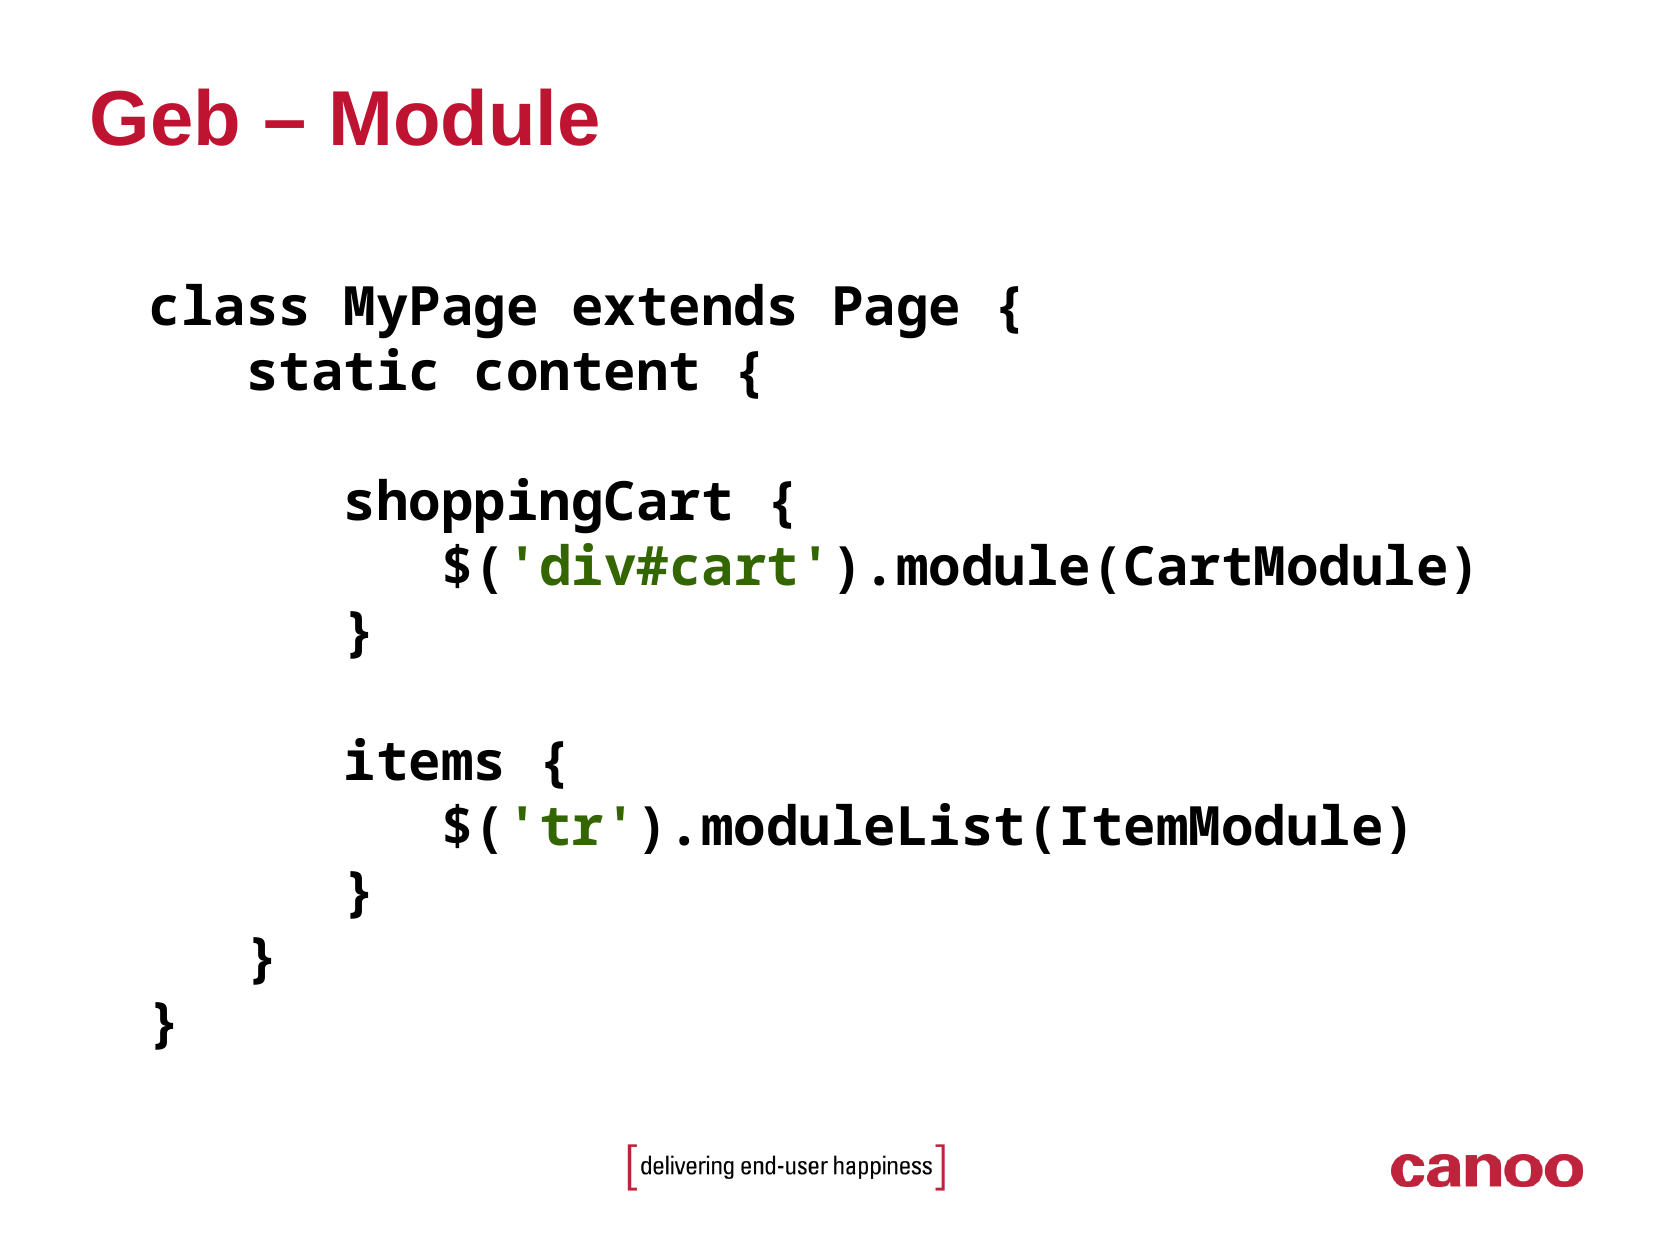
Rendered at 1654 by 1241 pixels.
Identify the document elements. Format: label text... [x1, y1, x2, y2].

title Geb – Module [75, 60, 1591, 181]
list class MyPage extends Page { static content { shoppingCart { $('div#cart').module(CartModule) } items { $('tr').moduleList(ItemModule) } } } [134, 263, 1546, 1201]
picture [1546, 1154, 1583, 1187]
